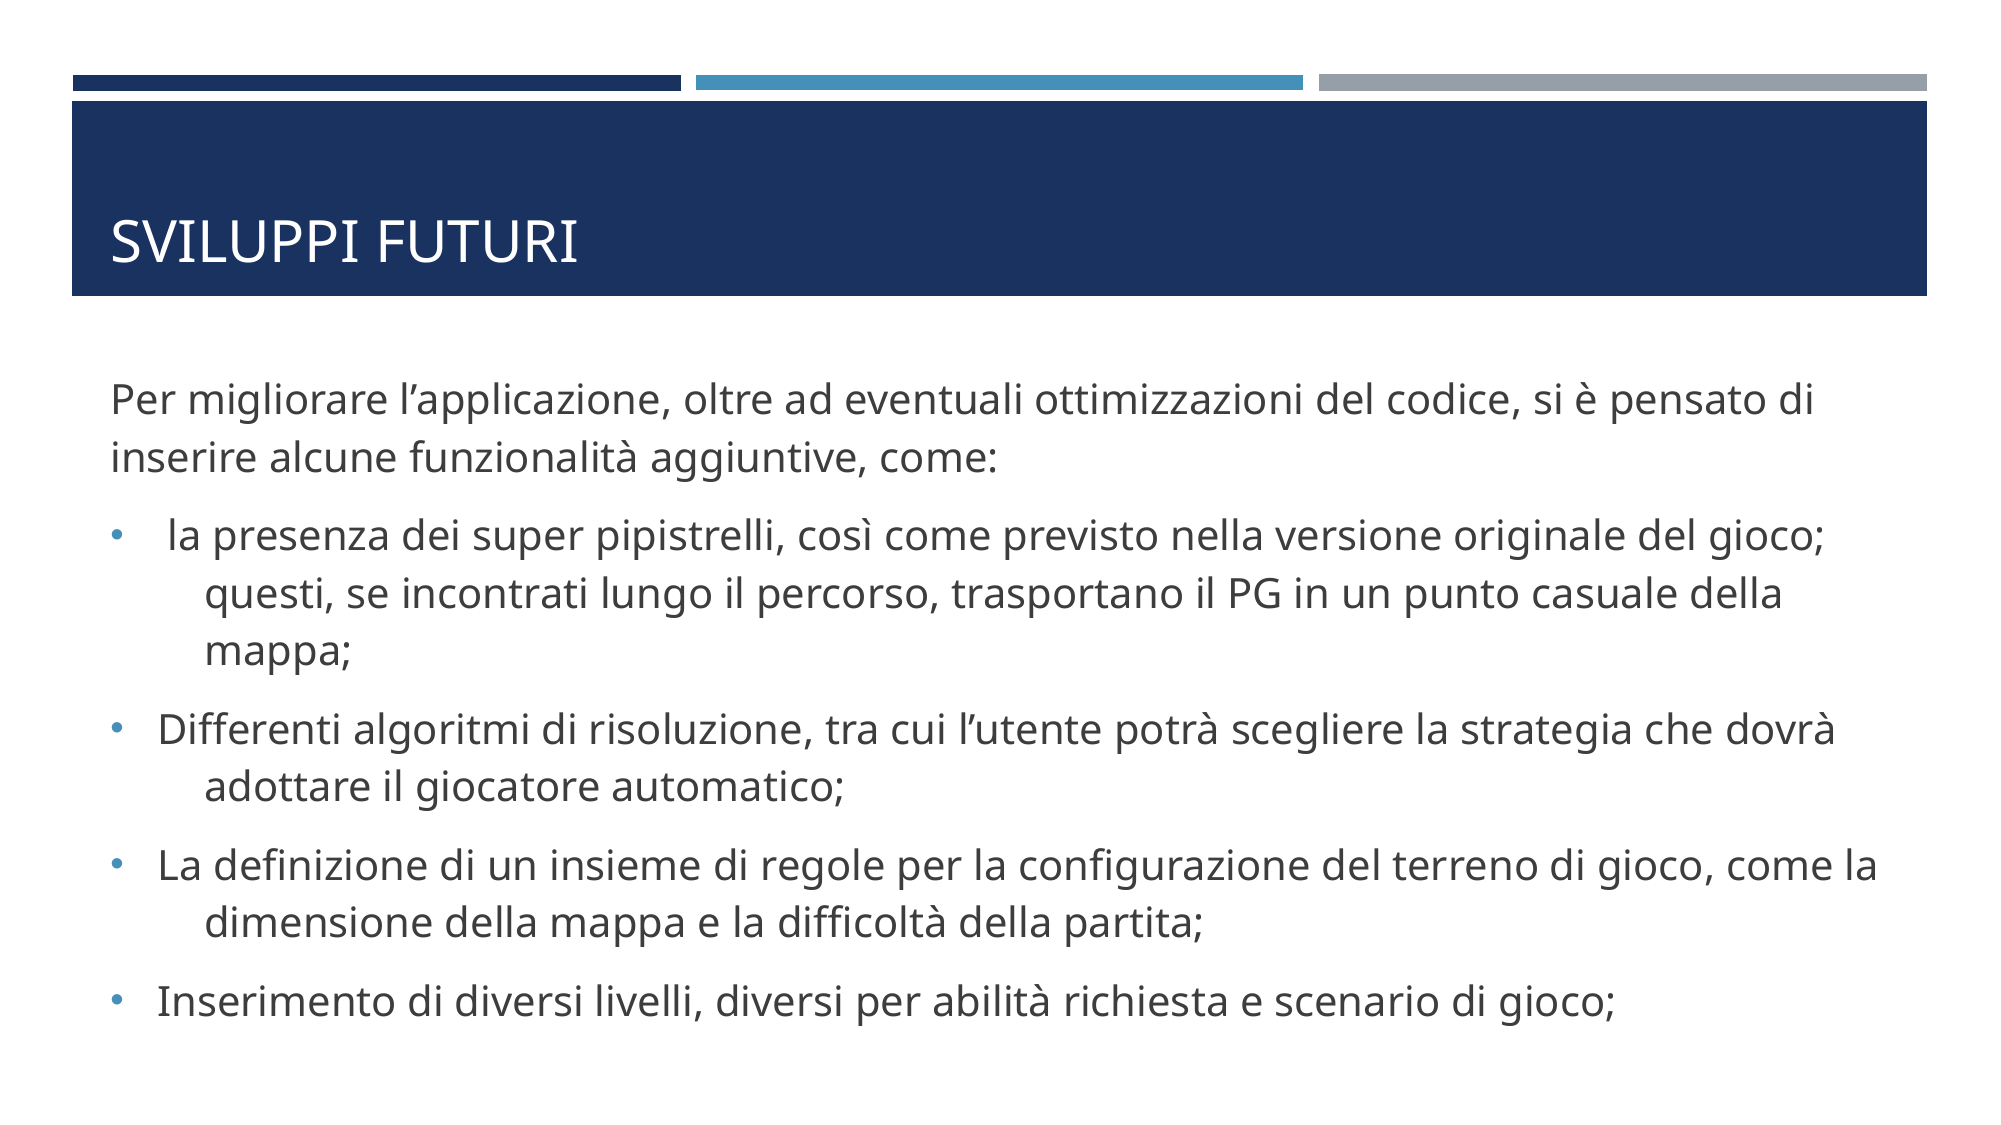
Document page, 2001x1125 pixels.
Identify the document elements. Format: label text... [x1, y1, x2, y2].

title Sviluppi futuri [95, 115, 1905, 282]
list Per migliorare l’applicazione, oltre ad eventuali ottimizzazioni del codice, si è pensato di inserire alcune funzionalità aggiuntive, come: la presenza dei super pipistrelli, così come previsto nella versione originale del gioco; questi, se incontrati lungo il percorso, trasportano il PG in un punto casuale della mappa; Differenti algoritmi di risoluzione, tra cui l’utente potrà scegliere la strategia che dovrà adottare il giocatore automatico; La definizione di un insieme di regole per la configurazione del terreno di gioco, come la dimensione della mappa e la difficoltà della partita; Inserimento di diversi livelli, diversi per abilità richiesta e scenario di gioco; [95, 351, 1905, 1039]
